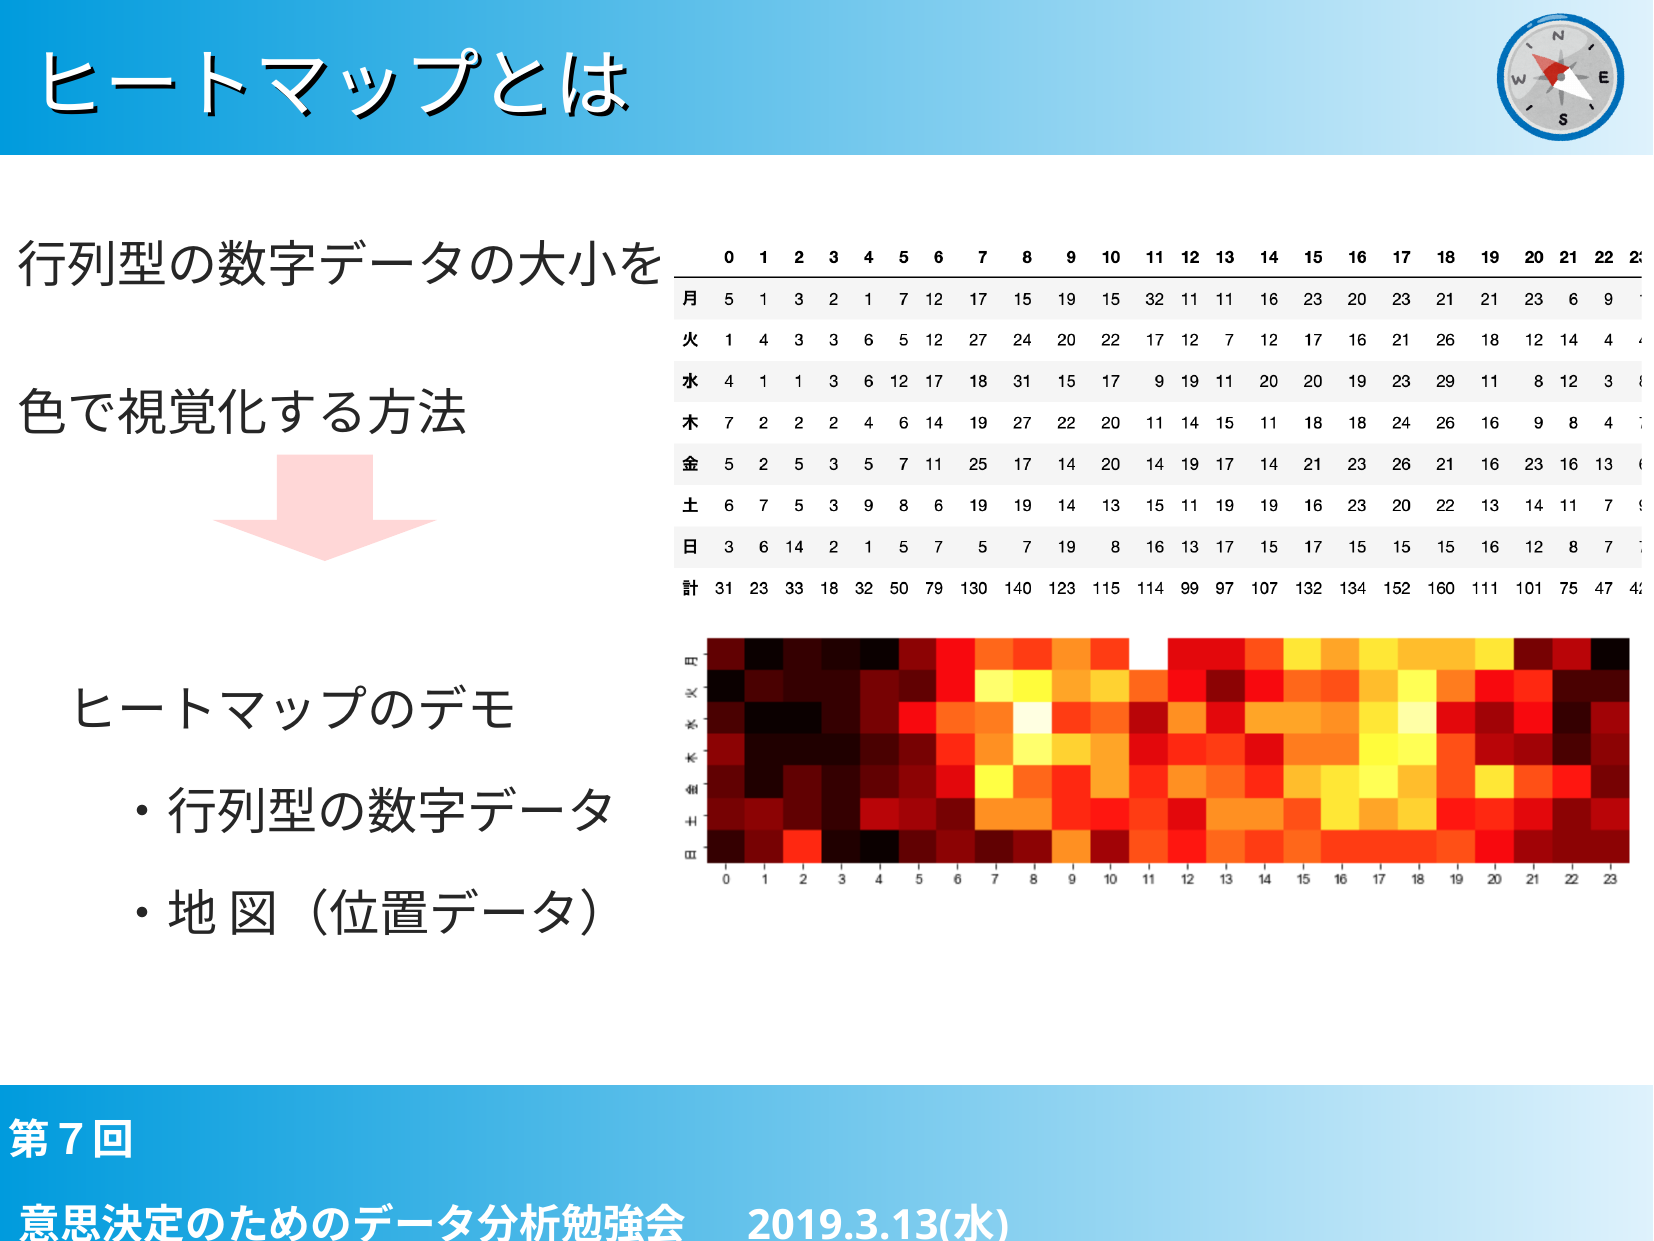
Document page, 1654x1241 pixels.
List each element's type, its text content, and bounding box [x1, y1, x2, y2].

title ヒートマップとは [29, 25, 1491, 130]
text_box [212, 454, 438, 562]
picture [1491, 9, 1630, 148]
list 行列型の数字データの大小を 色で視覚化する方法 ヒートマップのデモ ・行列型の数字データ ・地 図（位置データ） [17, 224, 709, 993]
picture [660, 244, 1642, 898]
text_box 第７回 意思決定のためのデータ分析勉強会 2019.3.13(水) [0, 1098, 1134, 1241]
